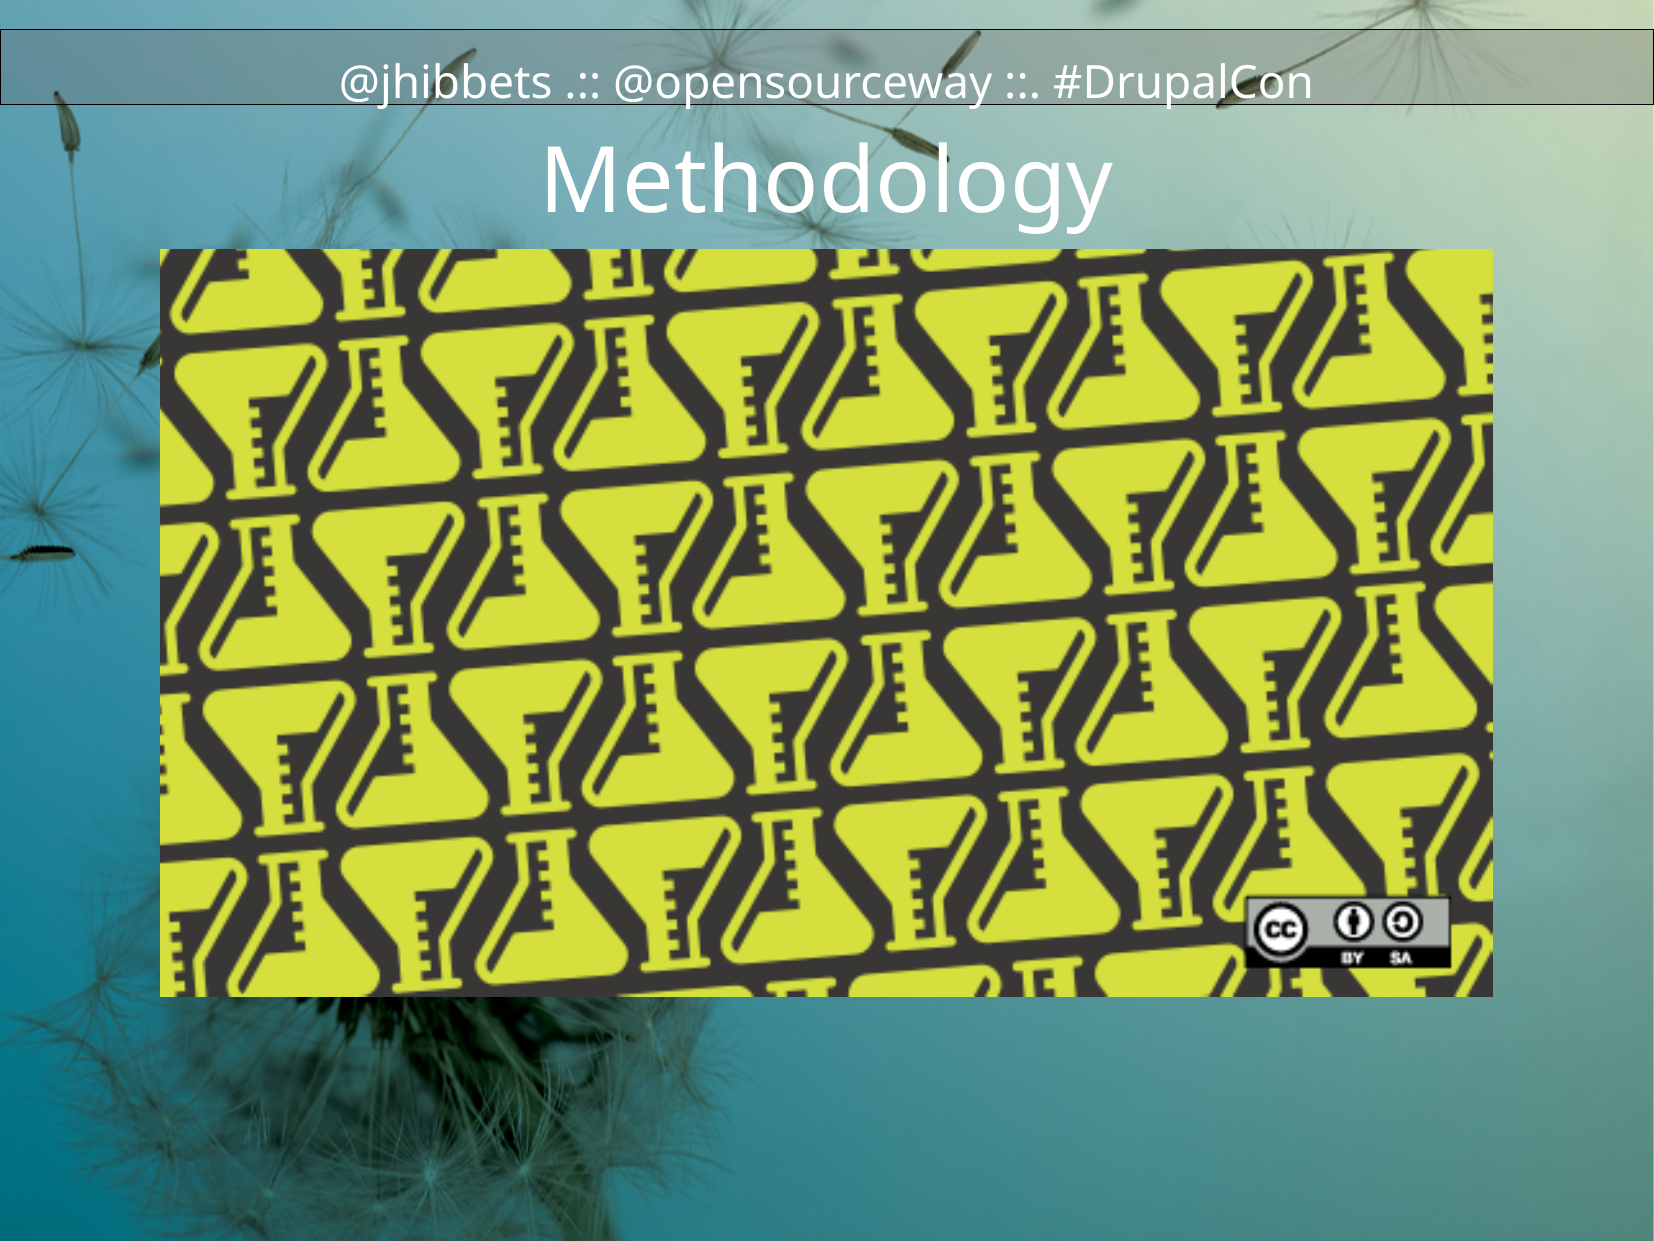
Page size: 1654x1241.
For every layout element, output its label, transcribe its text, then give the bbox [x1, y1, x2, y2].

picture [0, 0, 1654, 29]
title Methodology [82, 73, 1571, 281]
picture [0, 105, 1654, 1241]
